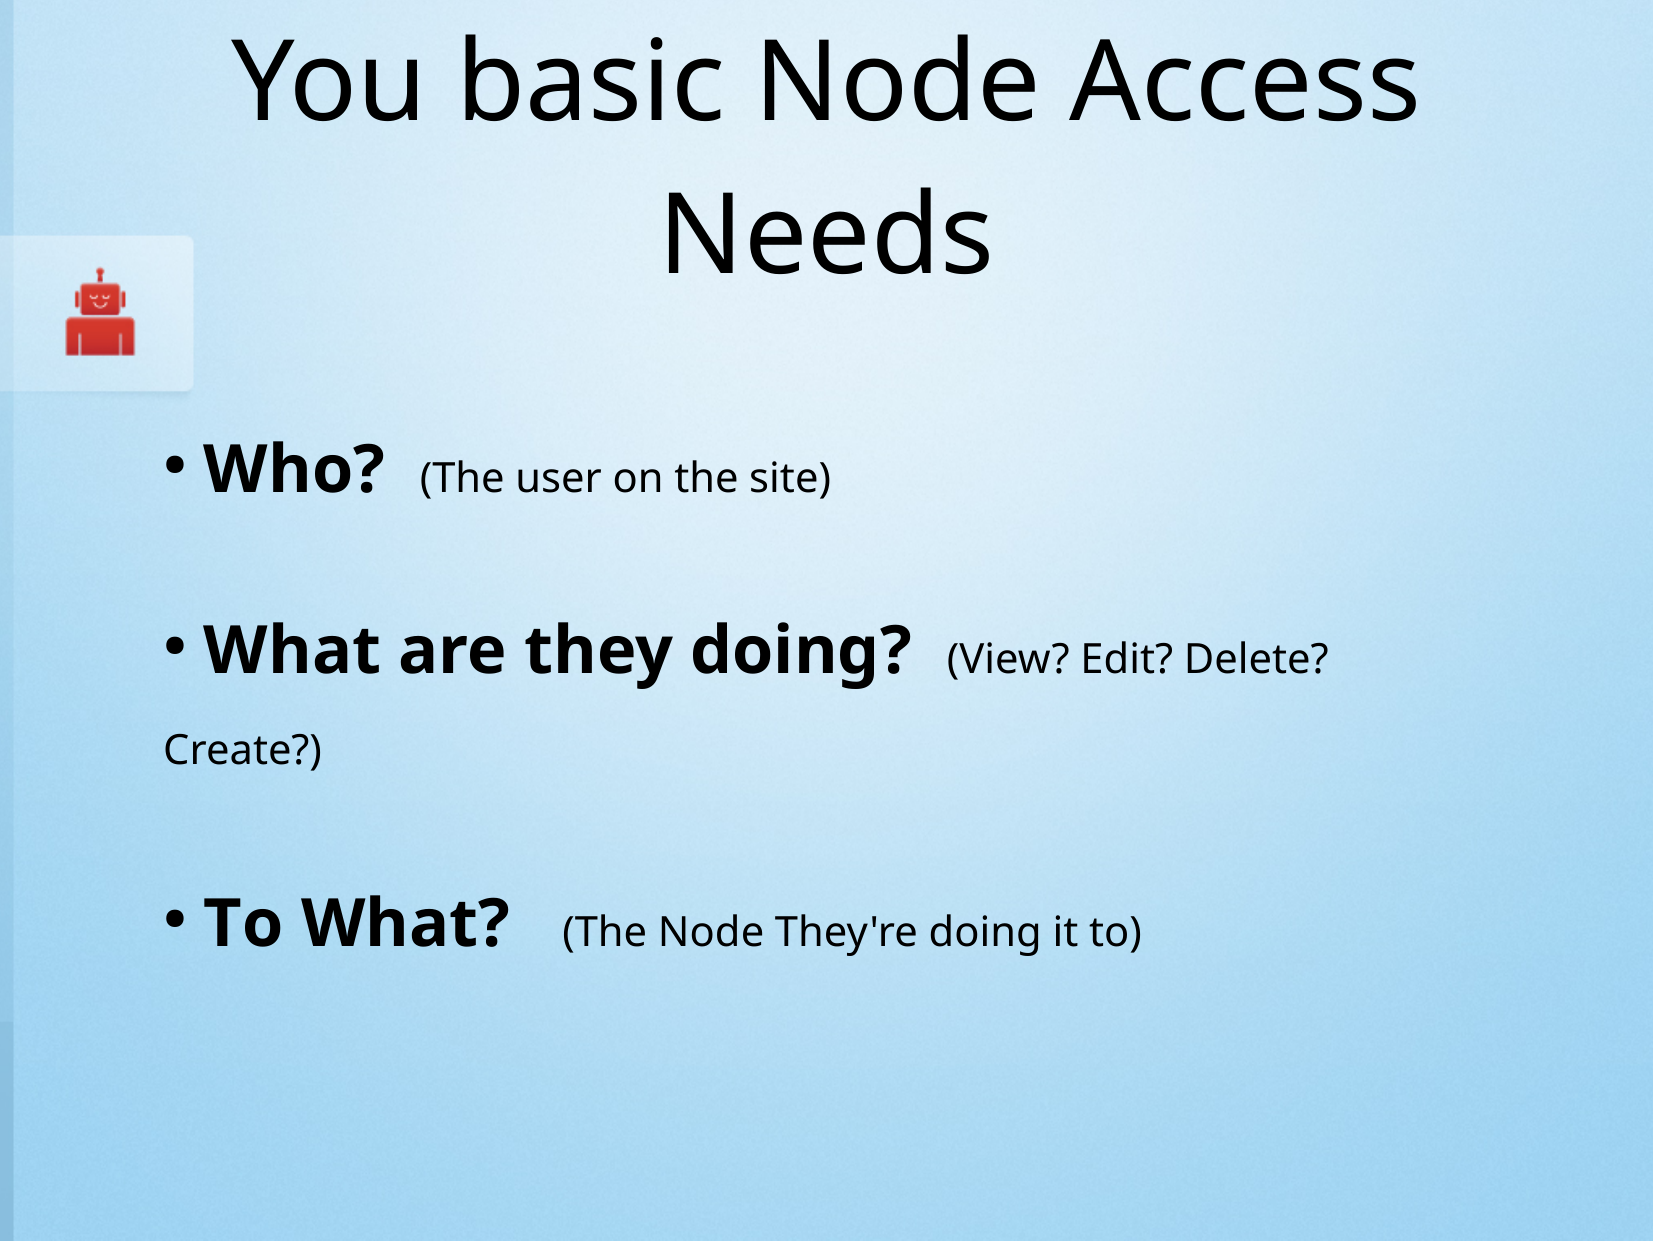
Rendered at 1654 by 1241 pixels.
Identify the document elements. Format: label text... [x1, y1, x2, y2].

title You basic Node Access Needs [82, 49, 1571, 257]
picture [0, 0, 1653, 1241]
subtitle Who? (The user on the site) What are they doing? (View? Edit? Delete? Create?) To What? (The Node They're doing it to) [163, 406, 1491, 1071]
